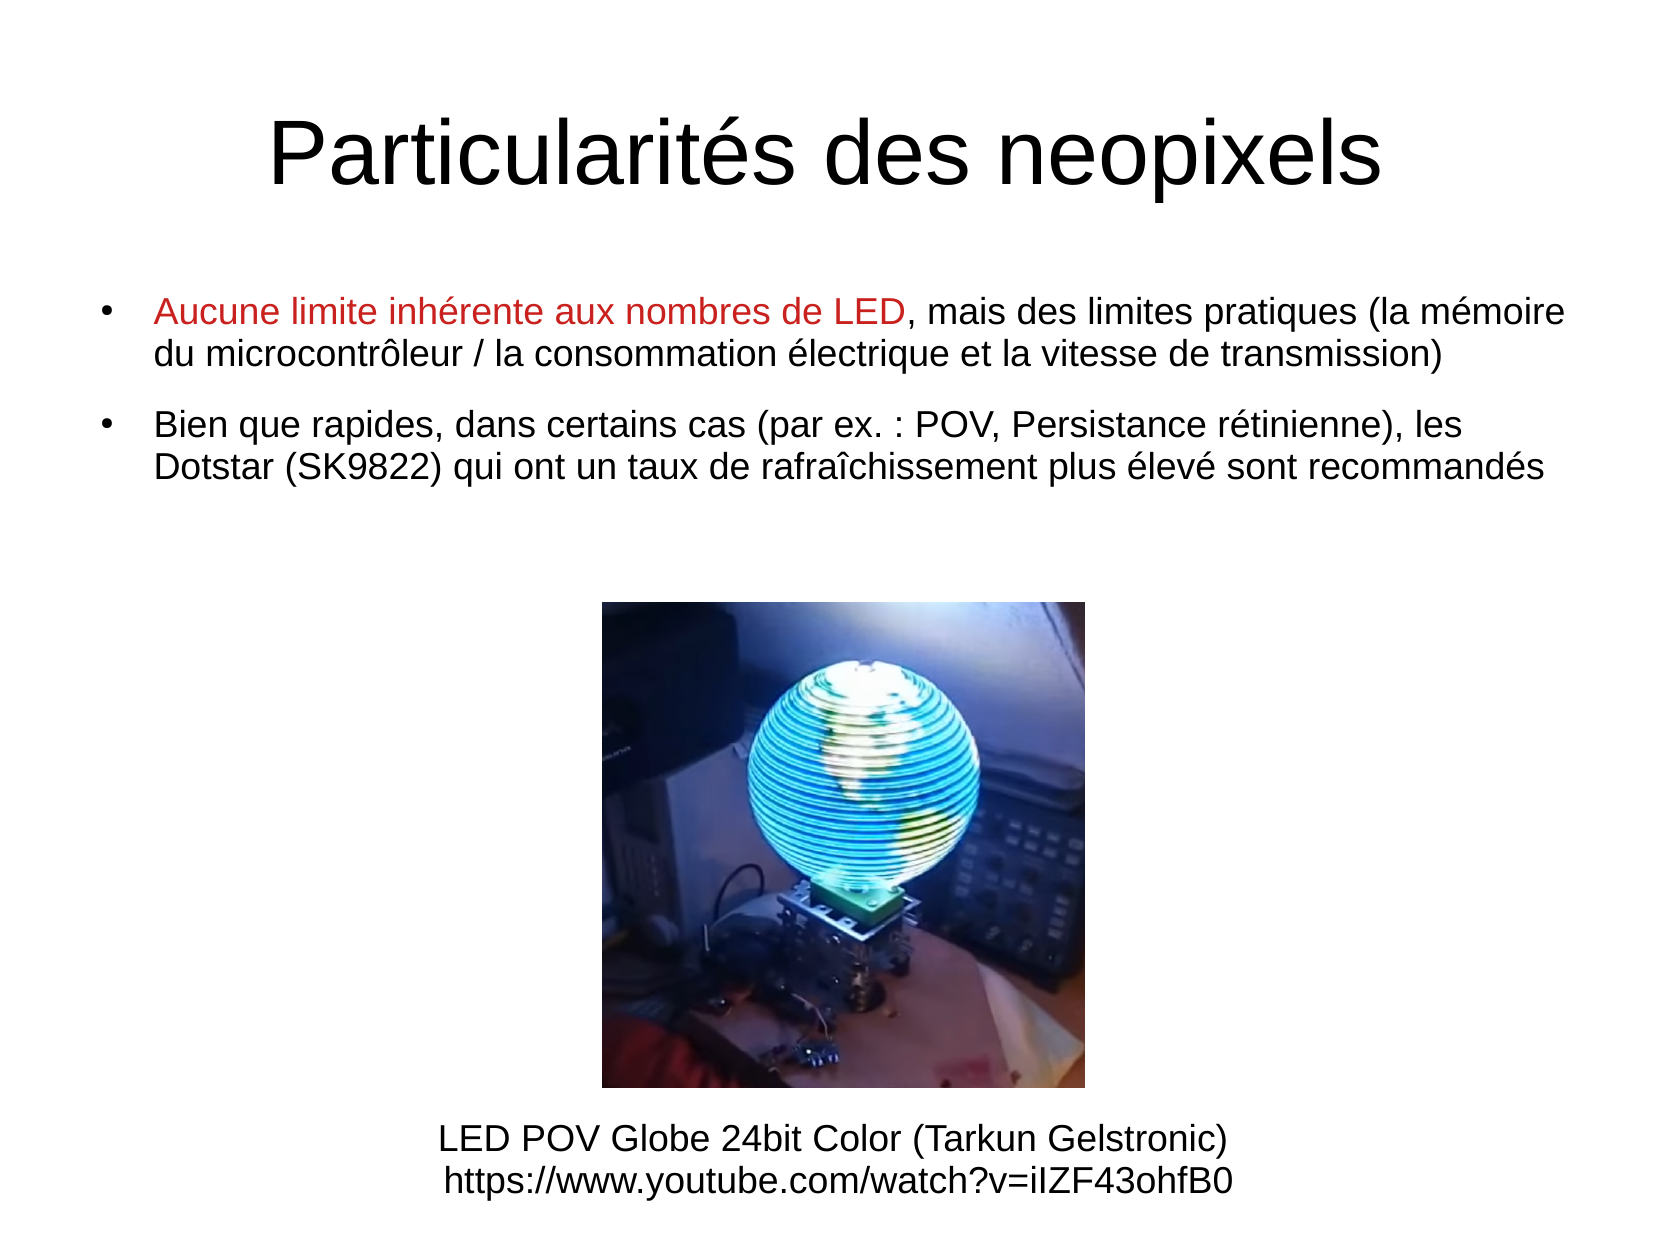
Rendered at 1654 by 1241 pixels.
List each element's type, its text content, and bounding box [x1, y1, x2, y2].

title Particularités des neopixels [82, 49, 1571, 257]
picture [602, 602, 1085, 1088]
text_box LED POV Globe 24bit Color (Tarkun Gelstronic) https://www.youtube.com/watch?v=iIZF43ohfB0 [35, 1110, 1642, 1241]
list Aucune limite inhérente aux nombres de LED, mais des limites pratiques (la mémoire du microcontrôleur / la consommation électrique et la vitesse de transmission) Bien que rapides, dans certains cas (par ex. : POV, Persistance rétinienne), les Dotstar (SK9822) qui ont un taux de rafraîchissement plus élevé sont recommandés [82, 290, 1571, 1010]
